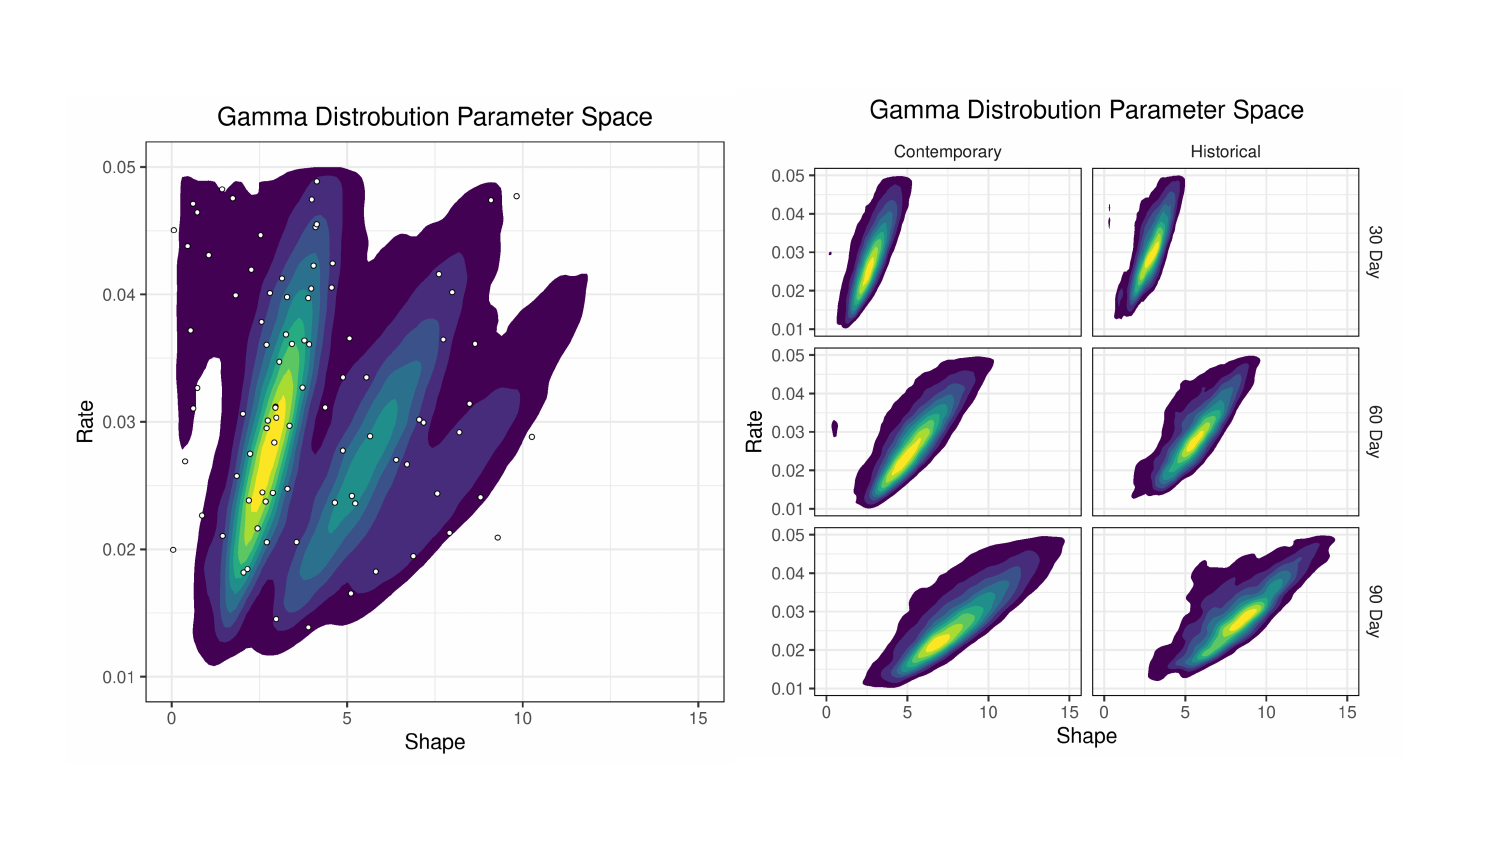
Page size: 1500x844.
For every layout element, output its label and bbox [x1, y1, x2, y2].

picture [66, 89, 1403, 765]
